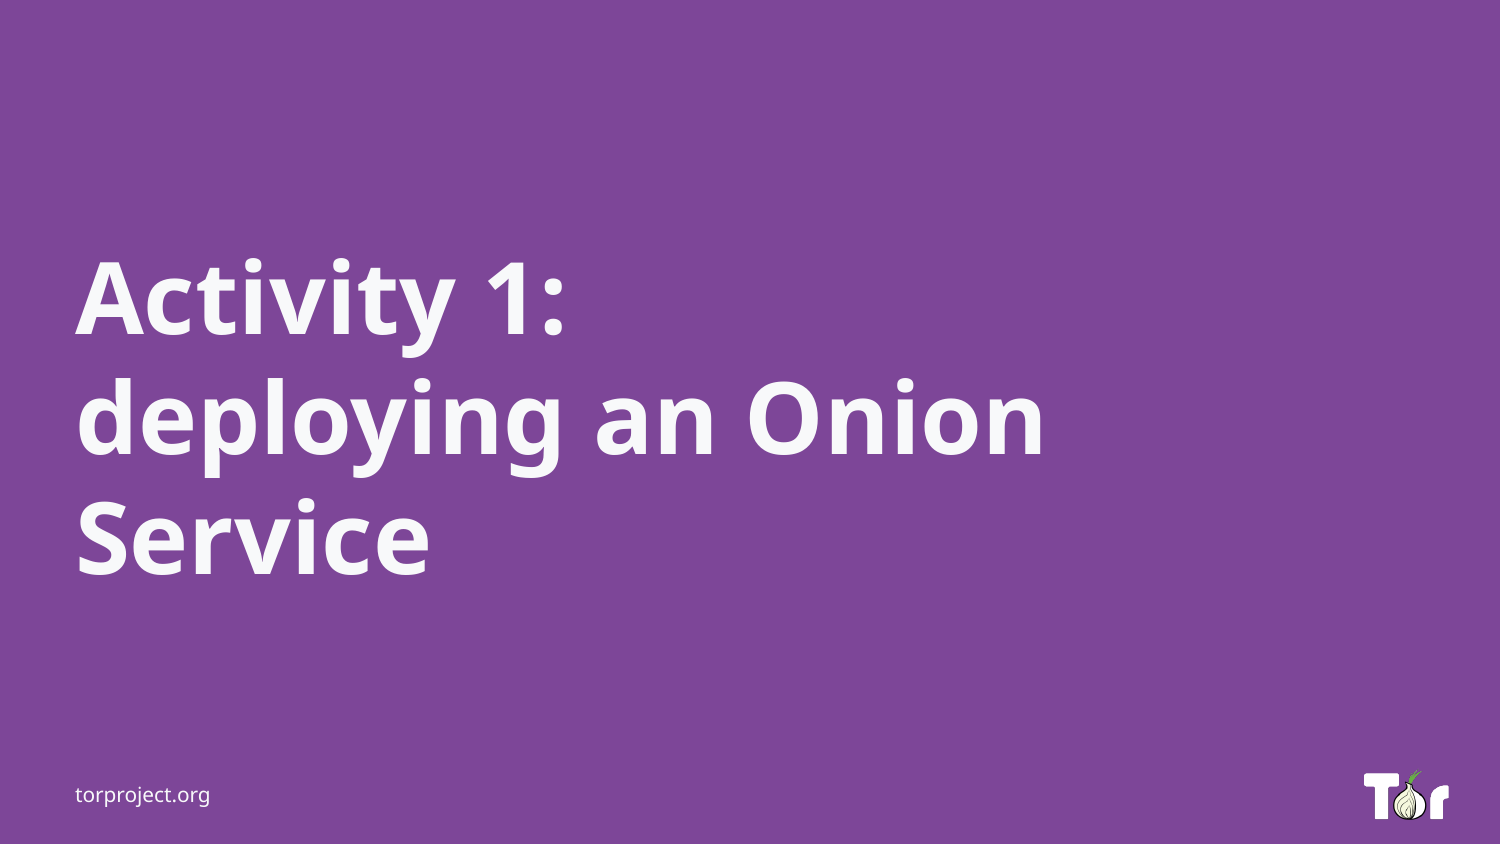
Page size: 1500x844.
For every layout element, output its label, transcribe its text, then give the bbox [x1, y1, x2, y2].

picture [1364, 768, 1449, 820]
title Activity 1: deploying an Onion Service [75, 215, 1050, 629]
